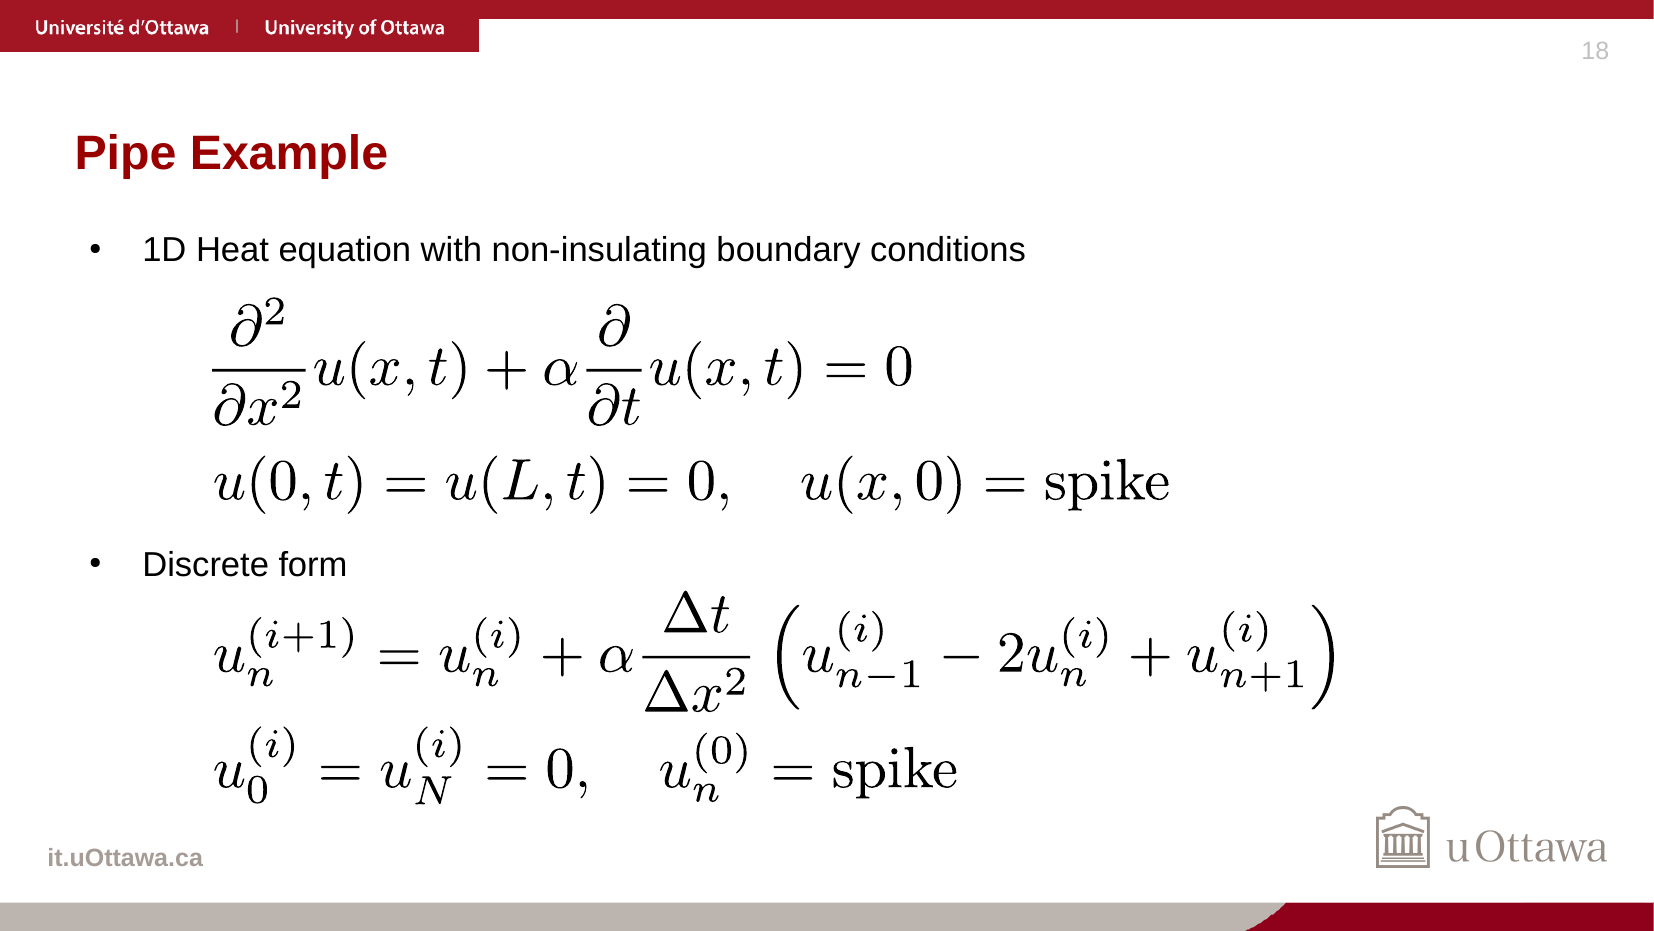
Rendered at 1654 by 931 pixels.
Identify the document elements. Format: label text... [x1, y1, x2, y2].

picture [1376, 806, 1607, 868]
picture [0, 0, 1654, 52]
text_box [212, 455, 1169, 514]
title Pipe Example [74, 93, 1481, 212]
text_box [212, 726, 957, 805]
text_box [212, 297, 912, 426]
text_box [212, 590, 1334, 713]
list 1D Heat equation with non-insulating boundary conditions Discrete form [71, 230, 1477, 740]
picture [0, 903, 1654, 931]
